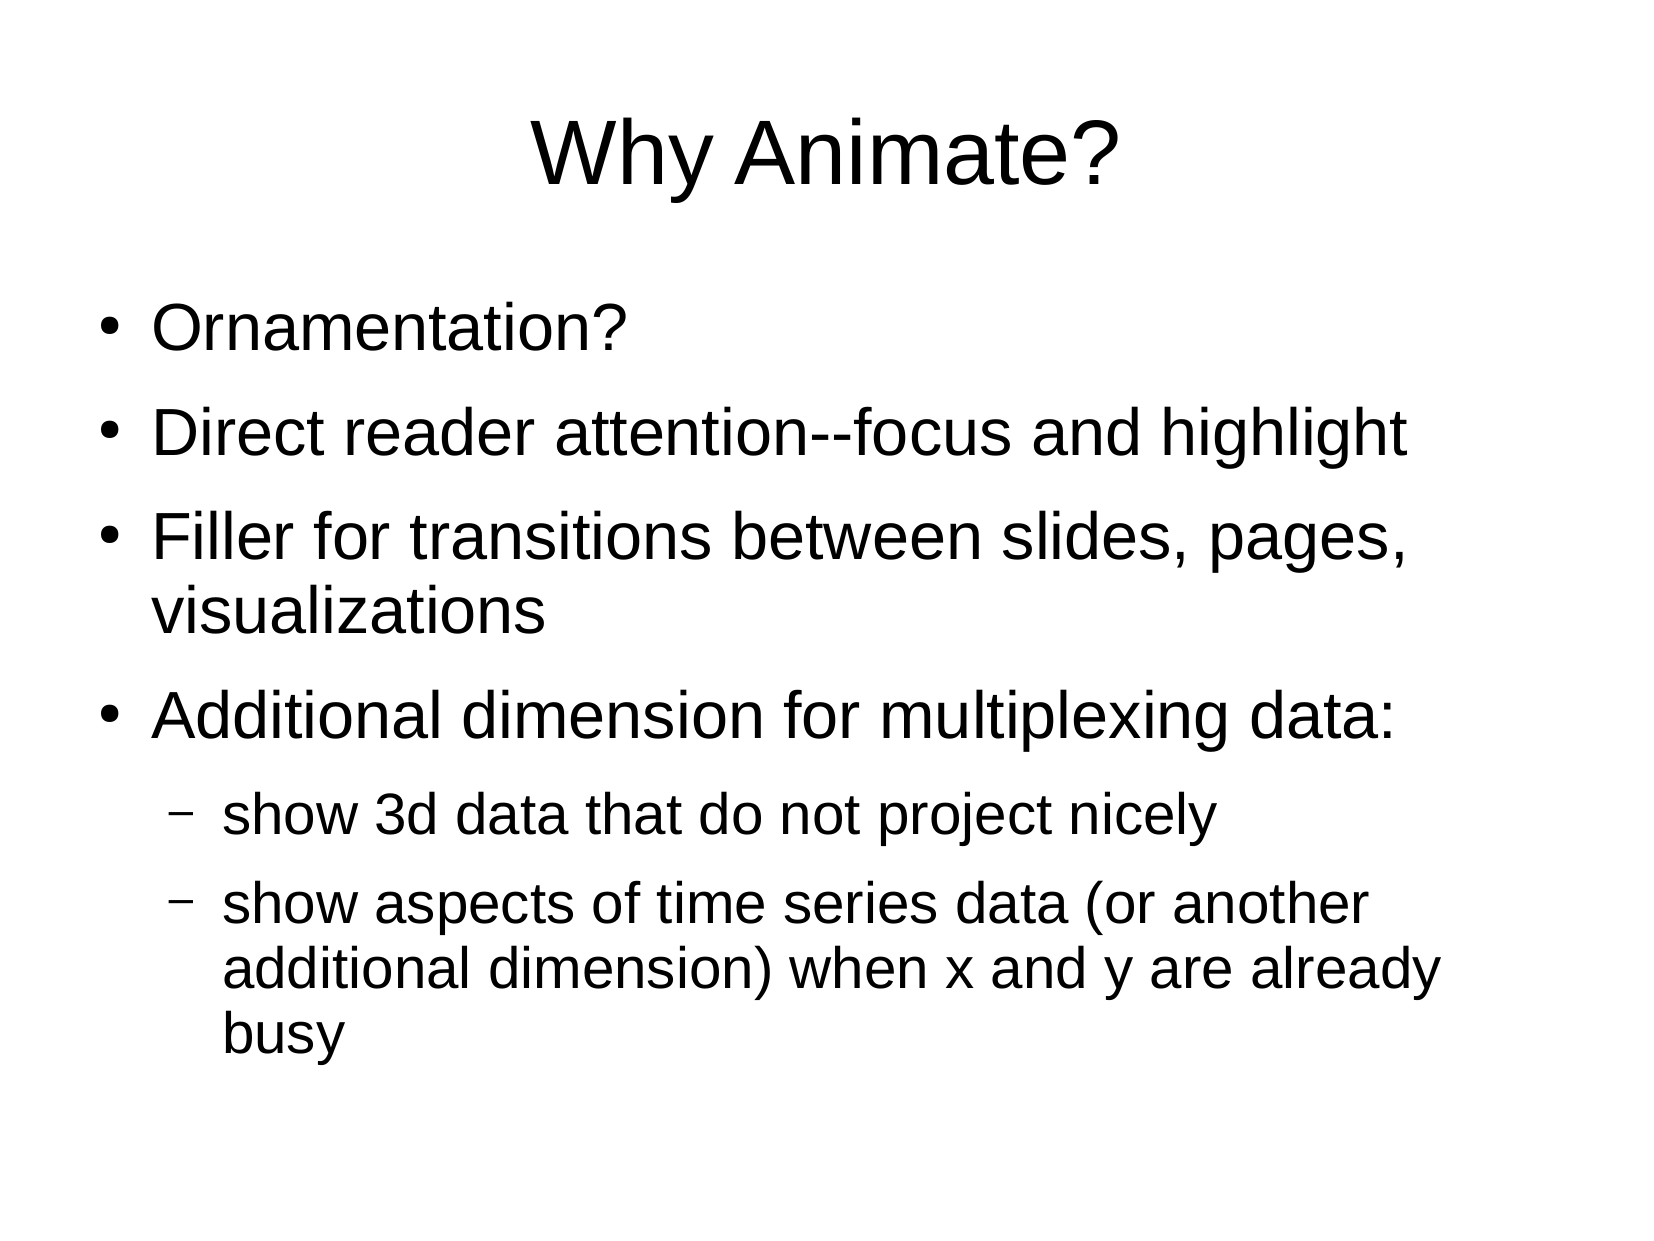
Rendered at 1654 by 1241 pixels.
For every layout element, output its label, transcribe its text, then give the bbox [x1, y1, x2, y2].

list Ornamentation? Direct reader attention--focus and highlight Filler for transitions between slides, pages, visualizations Additional dimension for multiplexing data: show 3d data that do not project nicely show aspects of time series data (or another additional dimension) when x and y are already busy [80, 290, 1569, 1109]
title Why Animate? [82, 49, 1571, 257]
